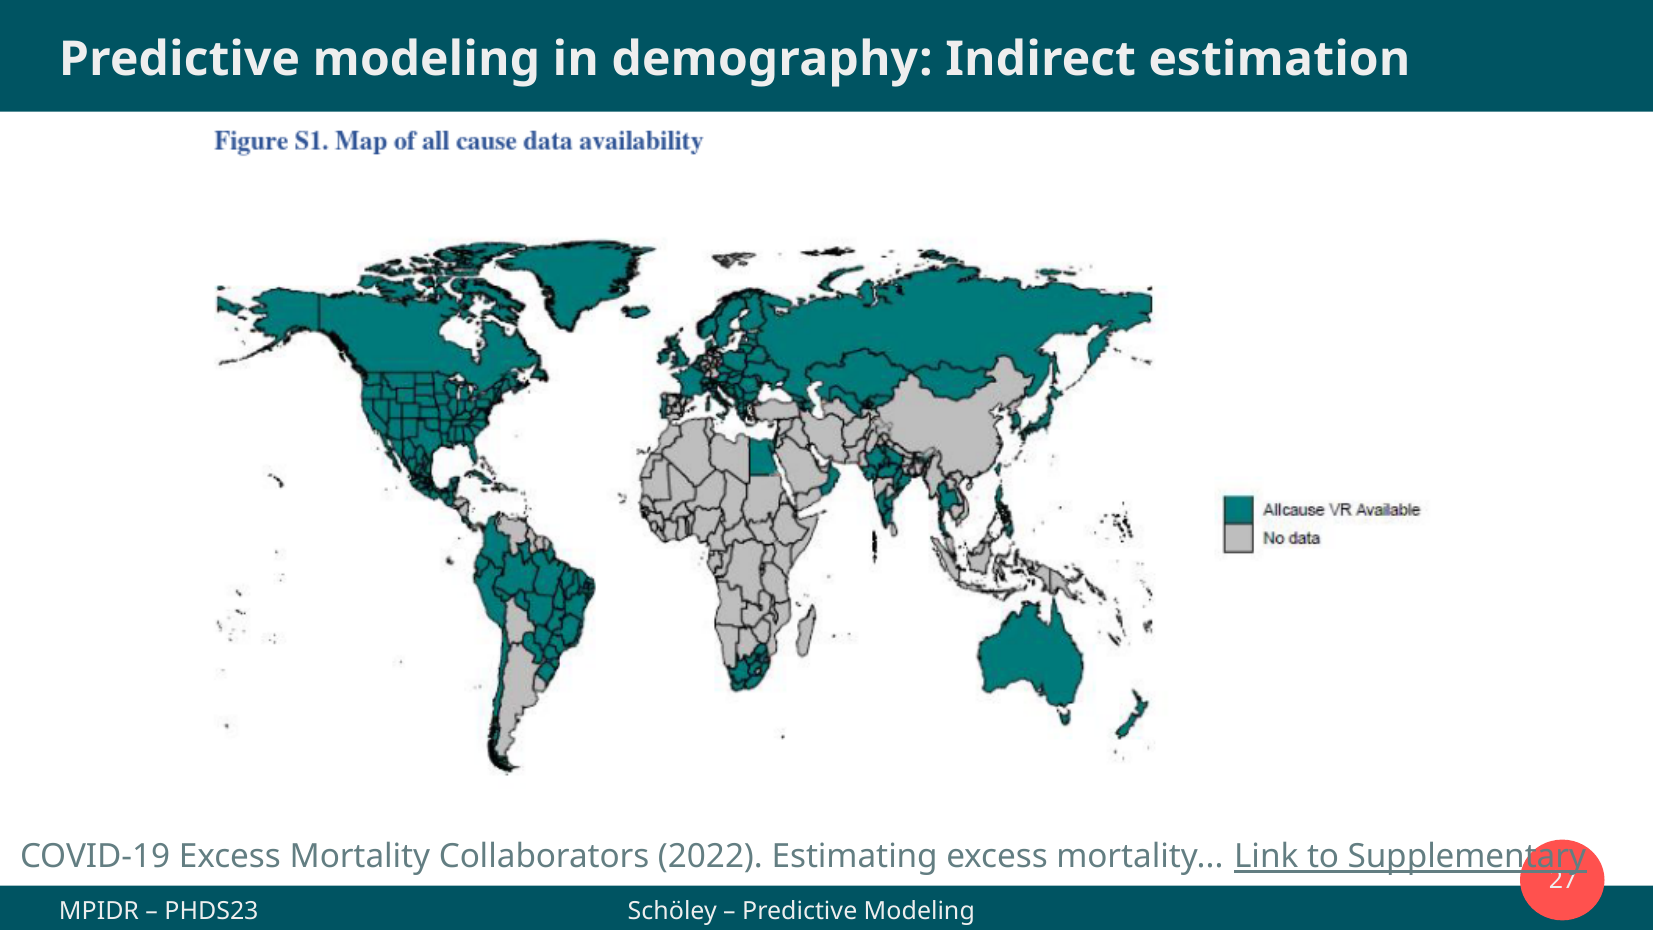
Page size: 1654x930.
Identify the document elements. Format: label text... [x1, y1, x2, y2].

picture [202, 117, 1451, 818]
text_box COVID-19 Excess Mortality Collaborators (2022). Estimating excess mortality... Link to Supplementary [5, 825, 1371, 918]
title Predictive modeling in demography: Indirect estimation [58, 0, 1594, 117]
